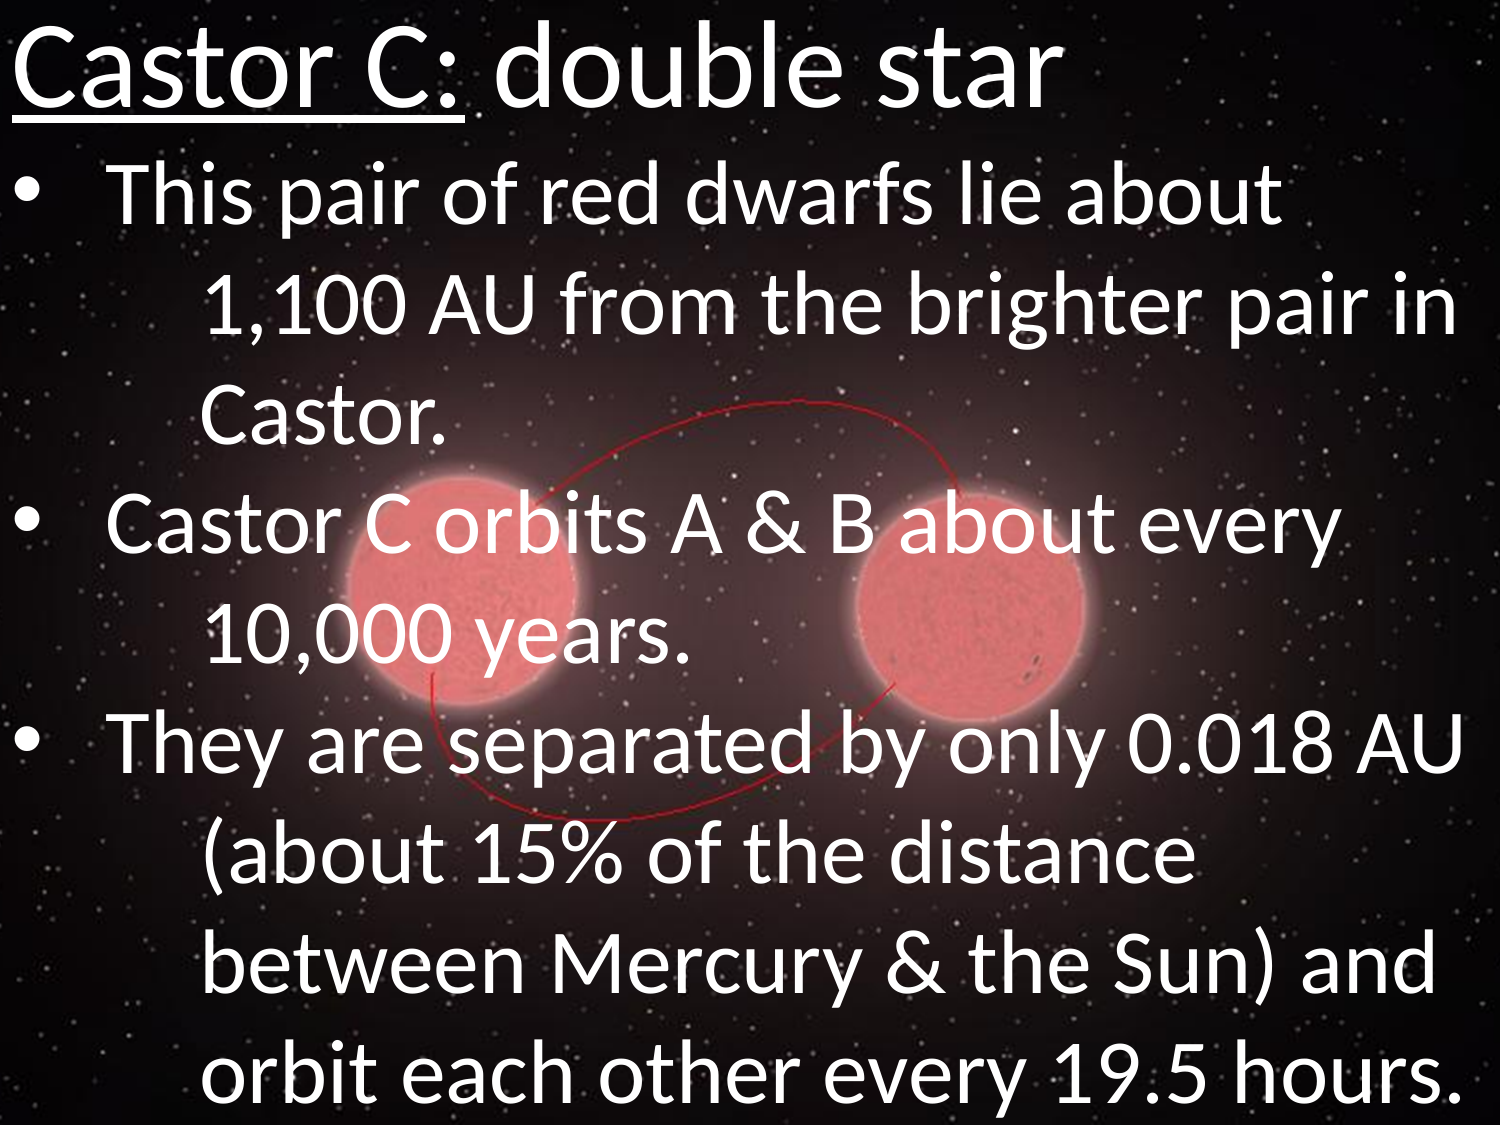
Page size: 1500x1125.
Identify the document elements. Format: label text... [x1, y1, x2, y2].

text_box Castor C: double star [0, 0, 1497, 142]
text_box This pair of red dwarfs lie about 1,100 AU from the brighter pair in Castor. Castor C orbits A & B about every 10,000 years. They are separated by only 0.018 AU (about 15% of the distance between Mercury & the Sun) and orbit each other every 19.5 hours. [0, 142, 1497, 1125]
